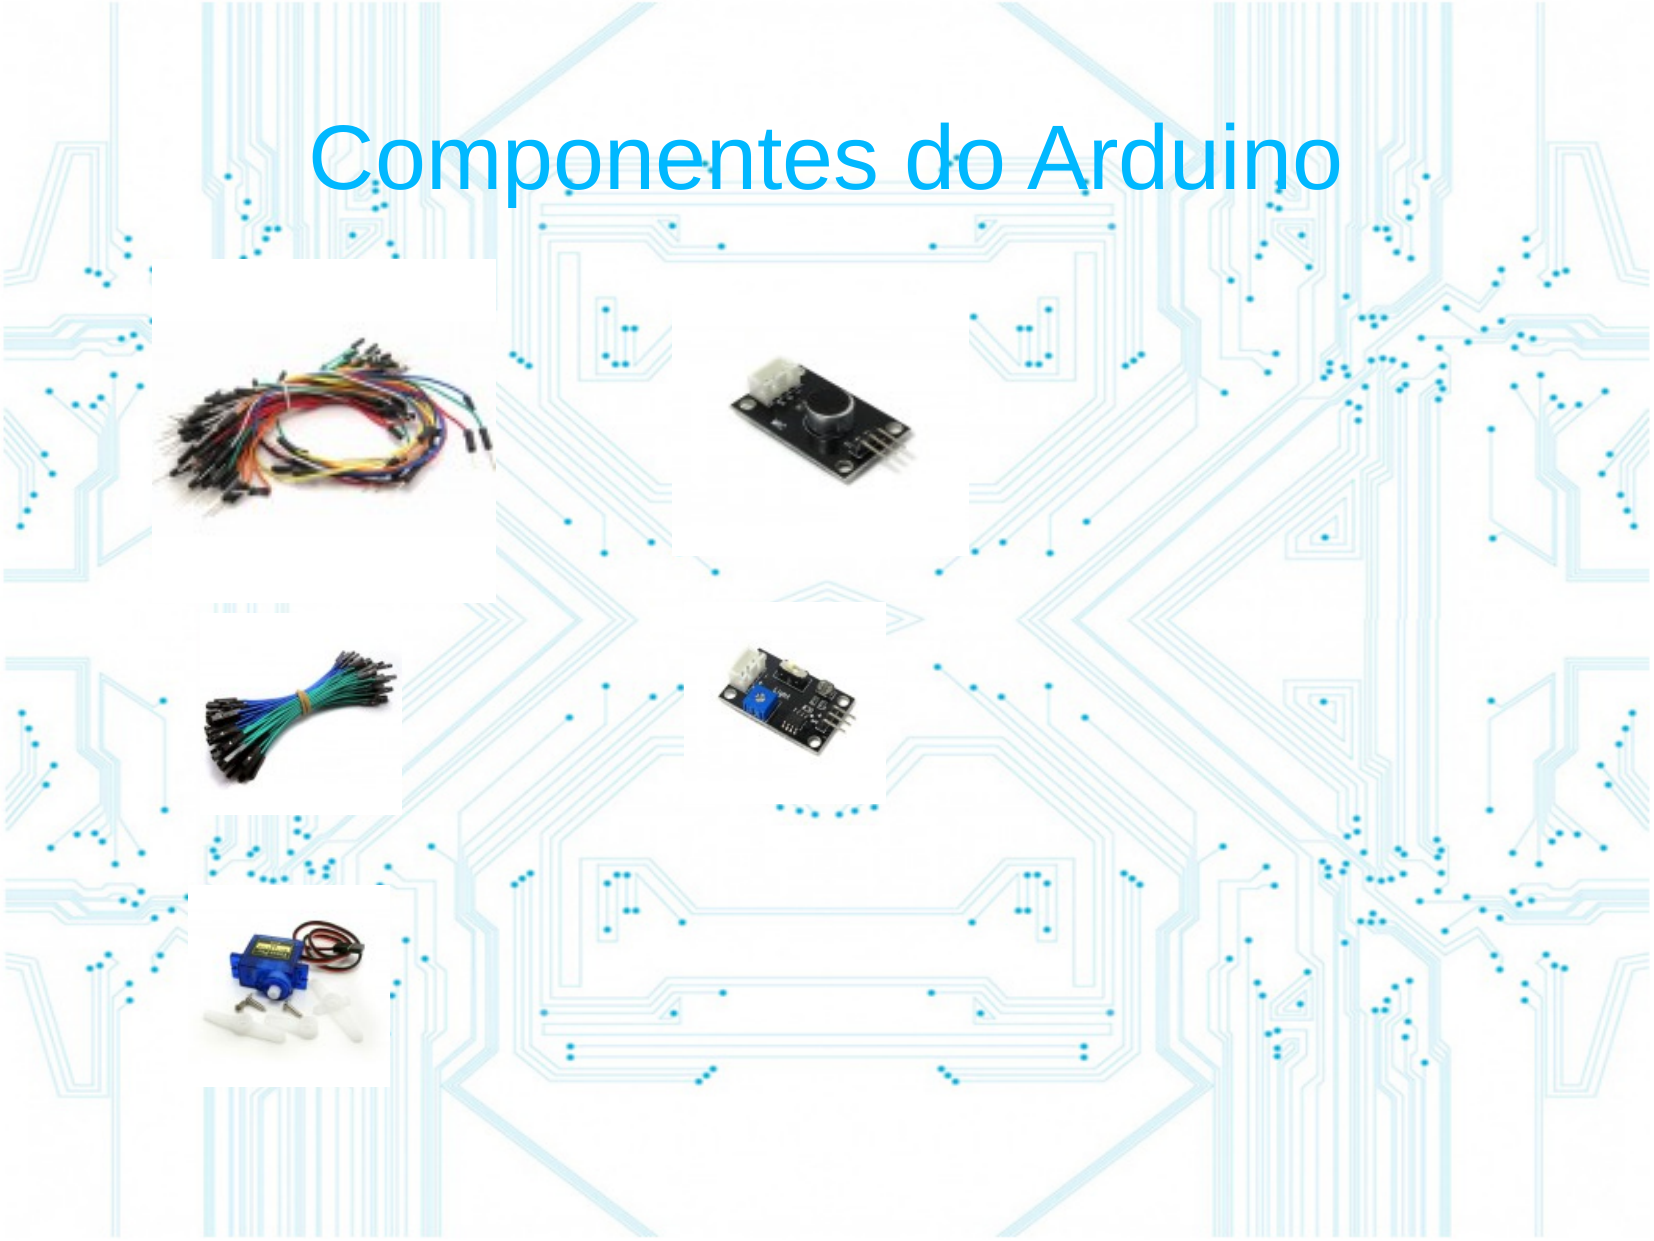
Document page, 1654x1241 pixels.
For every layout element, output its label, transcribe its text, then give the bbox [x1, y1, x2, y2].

picture [152, 259, 496, 603]
title Componentes do Arduino [82, 49, 1571, 257]
picture [684, 602, 886, 804]
picture [200, 613, 402, 815]
picture [188, 885, 390, 1087]
picture [672, 295, 969, 556]
